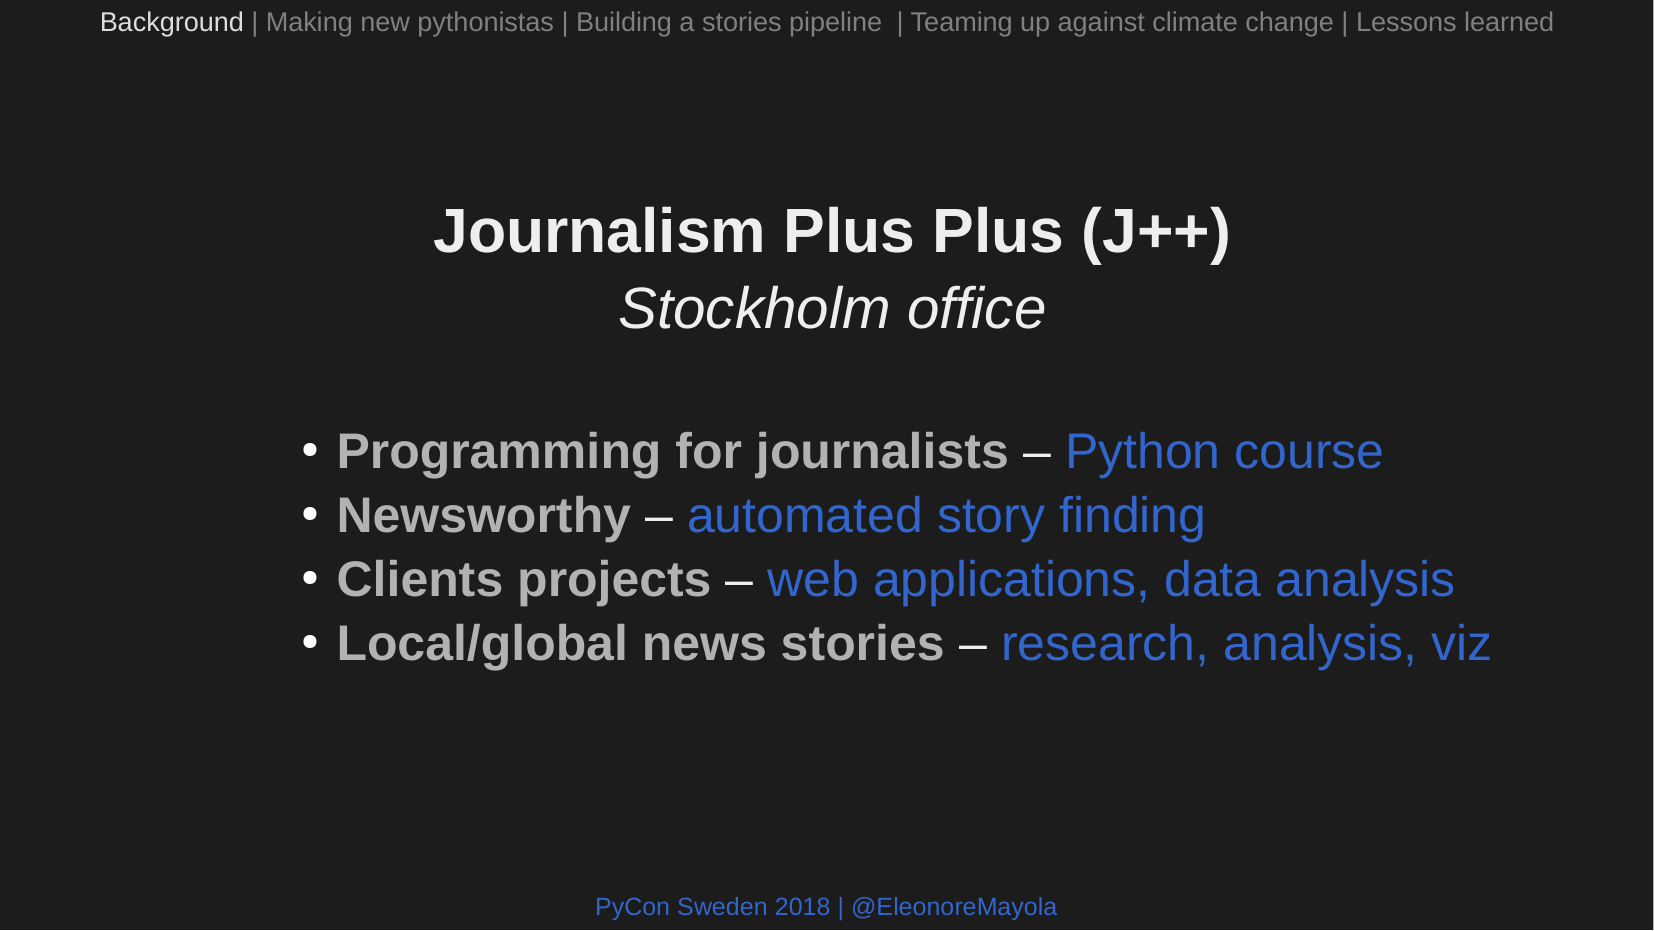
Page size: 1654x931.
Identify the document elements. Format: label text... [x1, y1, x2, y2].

text_box Journalism Plus Plus (J++) Stockholm office Programming for journalists – Python course Newsworthy – automated story finding Clients projects – web applications, data analysis Local/global news stories – research, analysis, viz [106, 136, 1560, 721]
text_box PyCon Sweden 2018 | @EleonoreMayola [460, 885, 1193, 931]
text_box Background | Making new pythonistas | Building a stories pipeline | Teaming up against climate change | Lessons learned [0, 0, 1654, 57]
